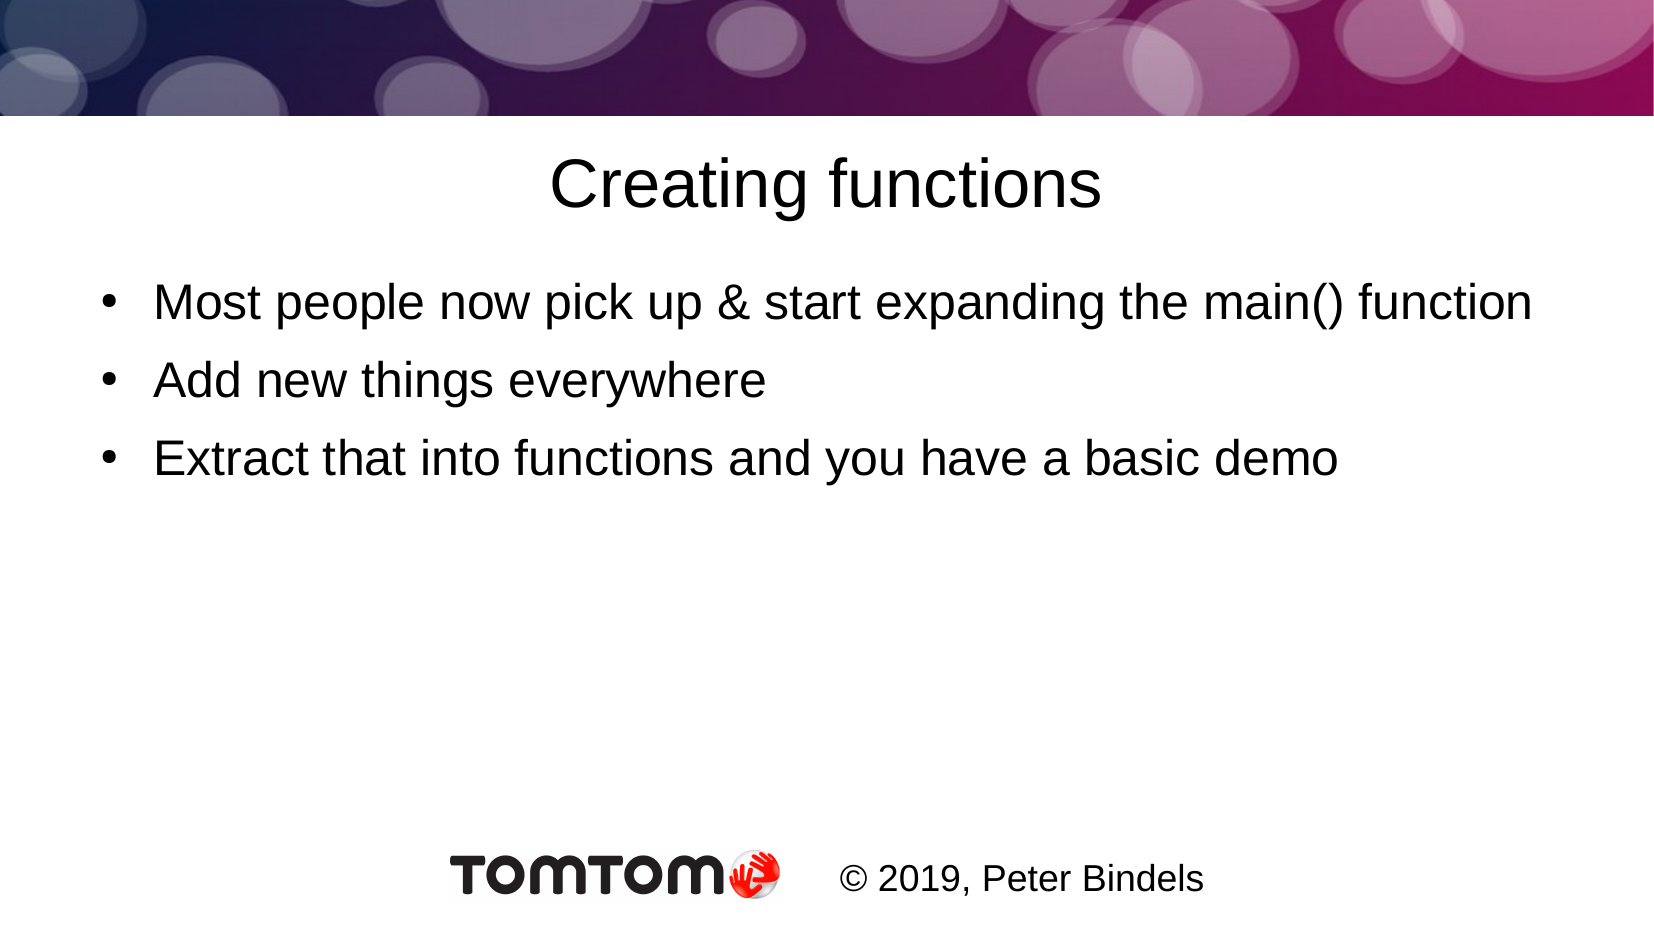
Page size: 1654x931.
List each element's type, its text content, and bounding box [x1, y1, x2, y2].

title Creating functions [82, 119, 1571, 249]
picture [0, 0, 1654, 116]
list Most people now pick up & start expanding the main() function Add new things everywhere Extract that into functions and you have a basic demo [82, 274, 1571, 815]
picture [450, 847, 784, 906]
